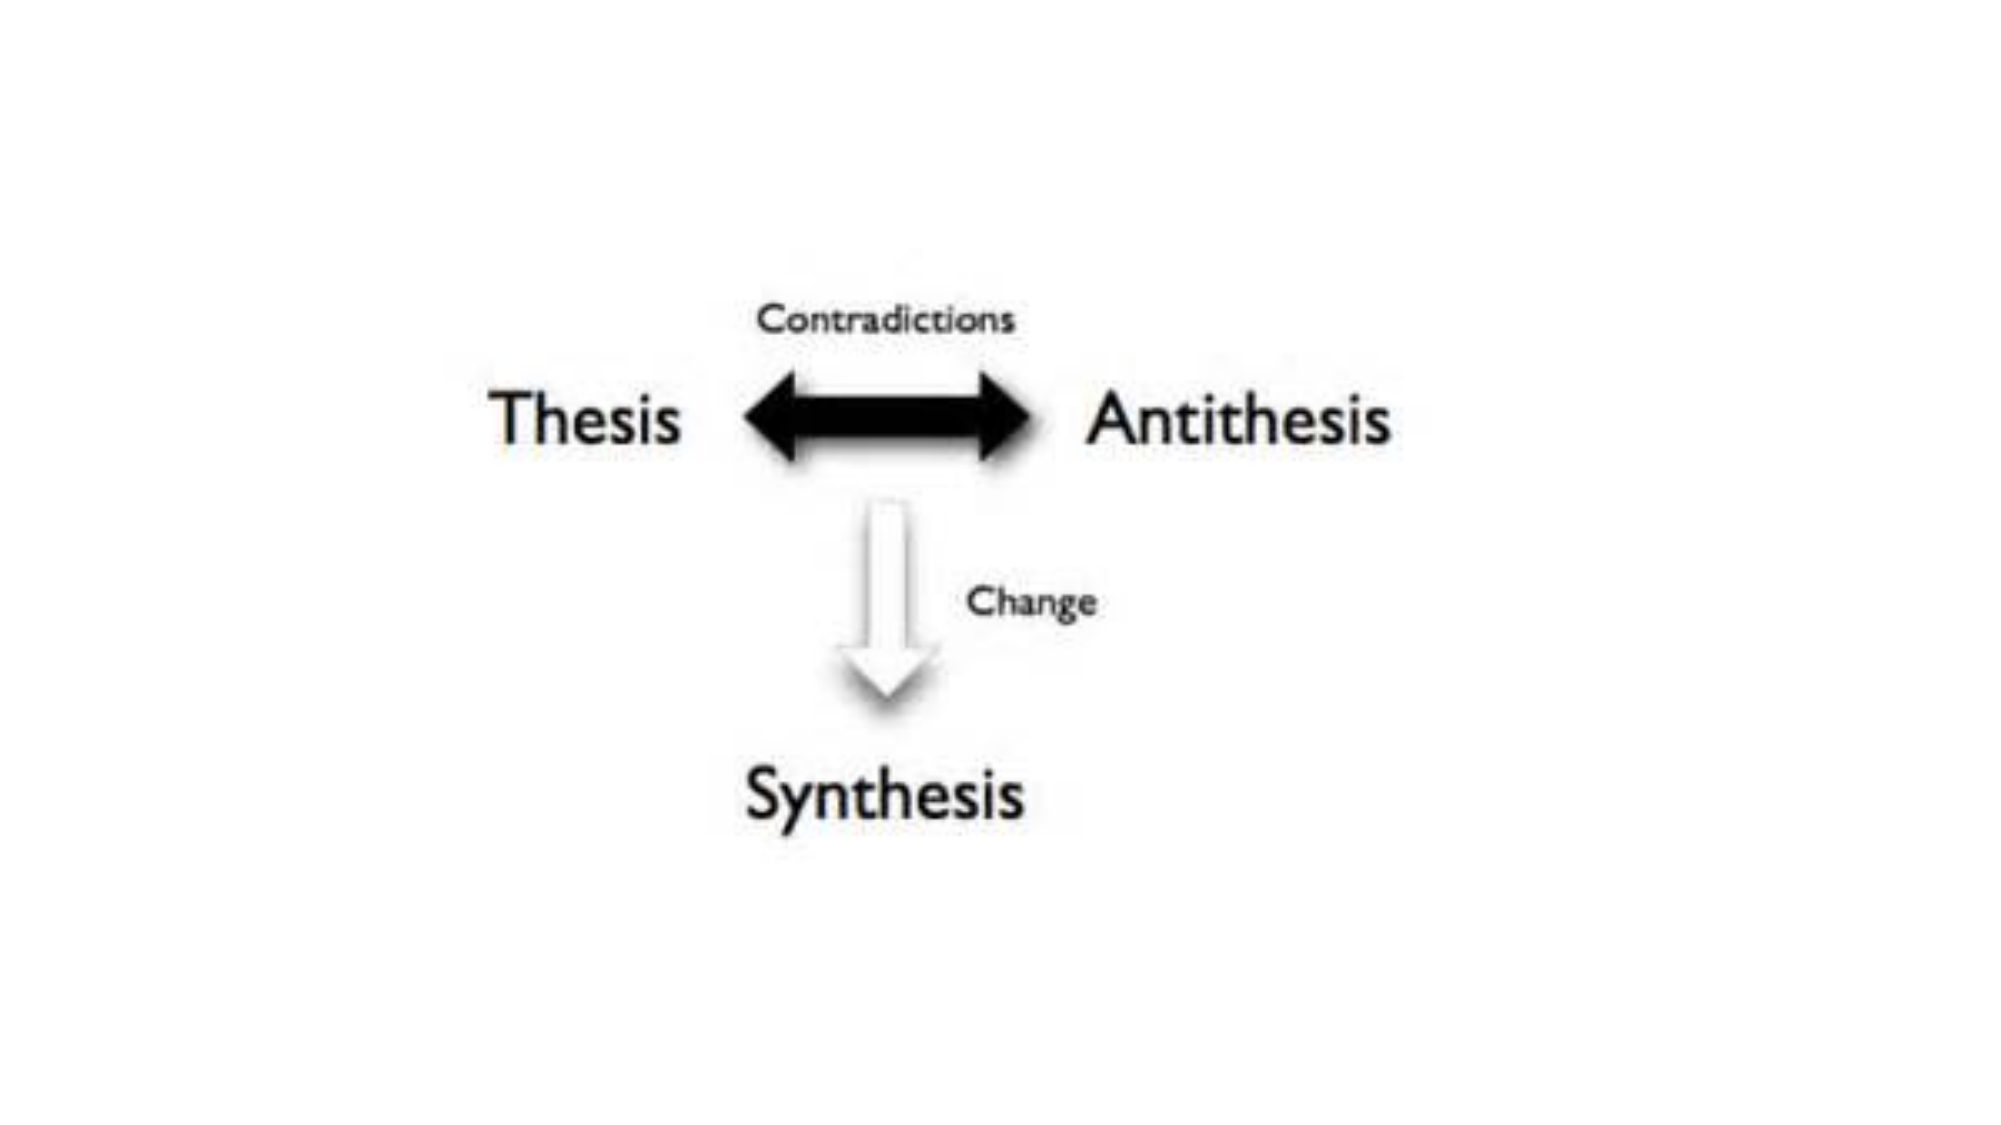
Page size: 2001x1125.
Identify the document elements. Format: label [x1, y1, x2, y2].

picture [442, 248, 1444, 877]
